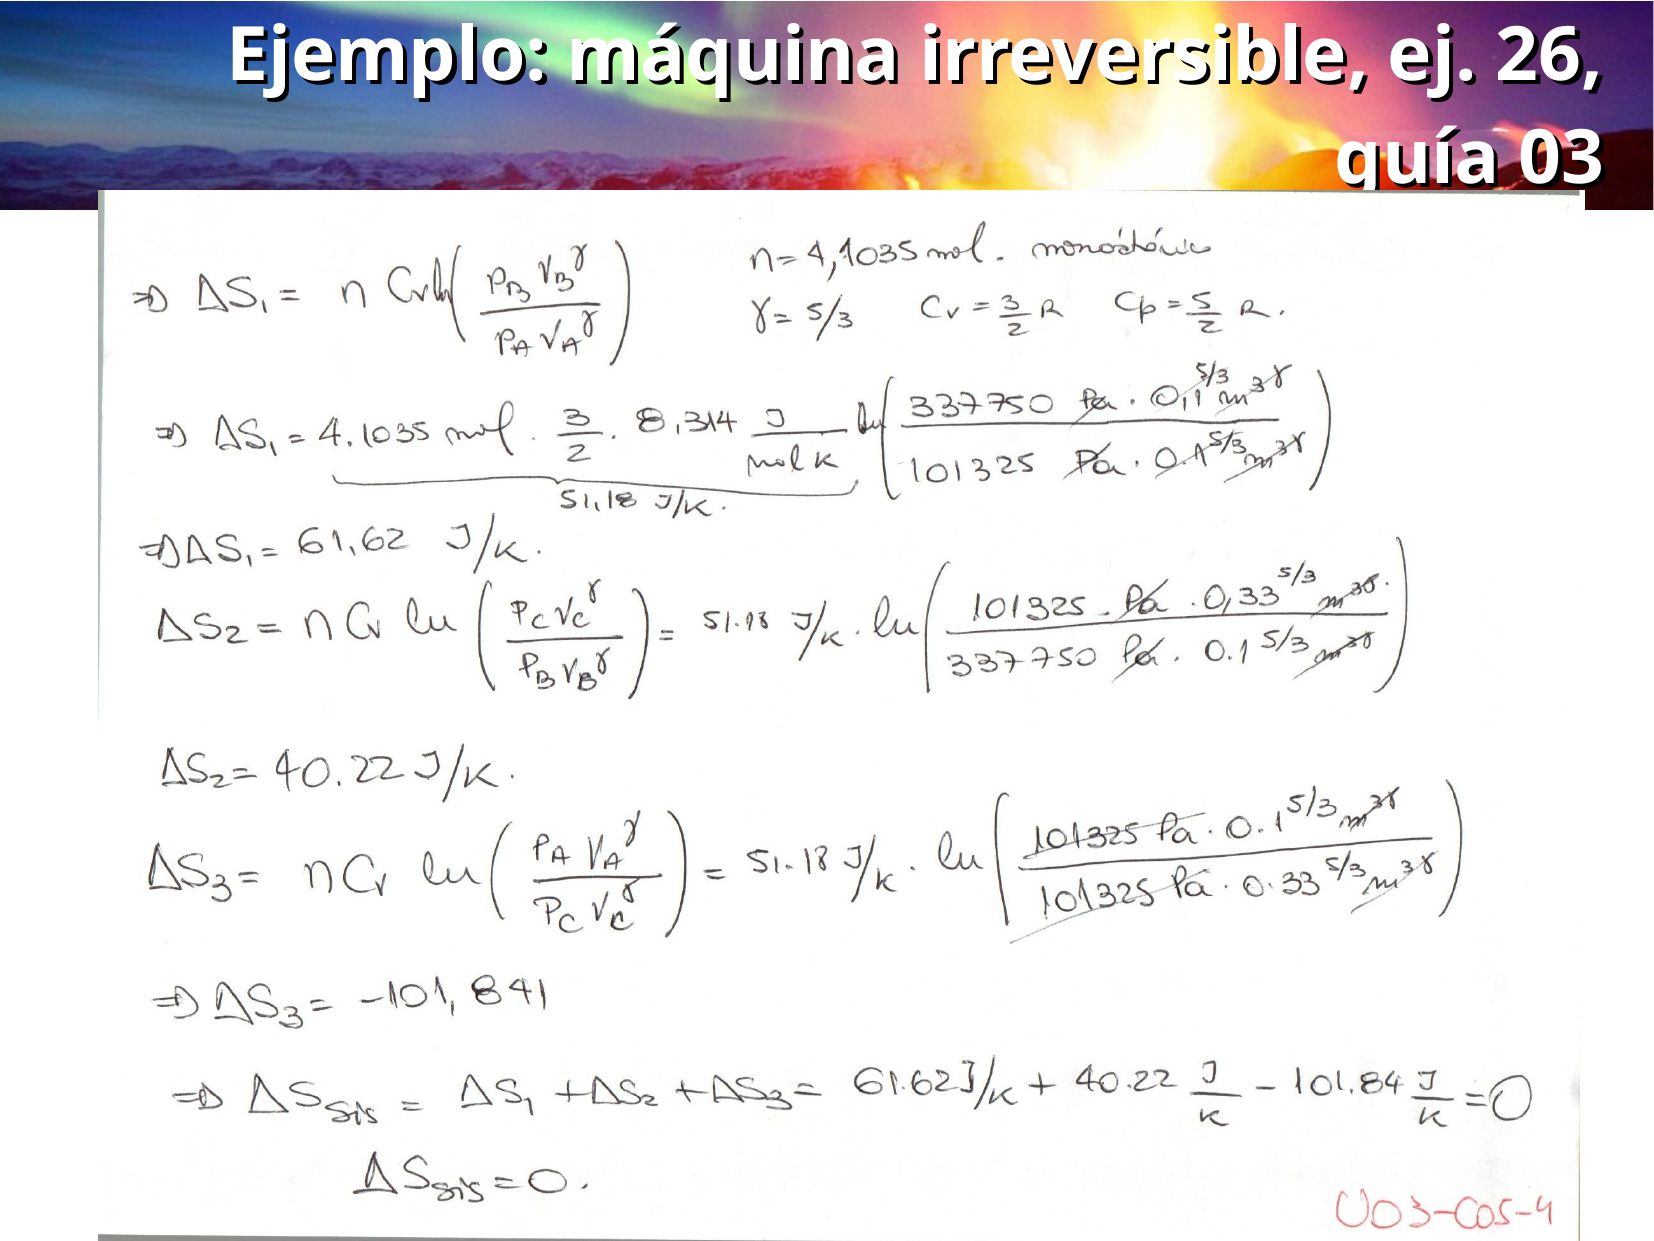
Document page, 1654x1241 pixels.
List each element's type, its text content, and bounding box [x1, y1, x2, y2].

picture [0, 1, 1654, 1241]
title Ejemplo: máquina irreversible, ej. 26, guía 03 [45, 15, 1606, 191]
